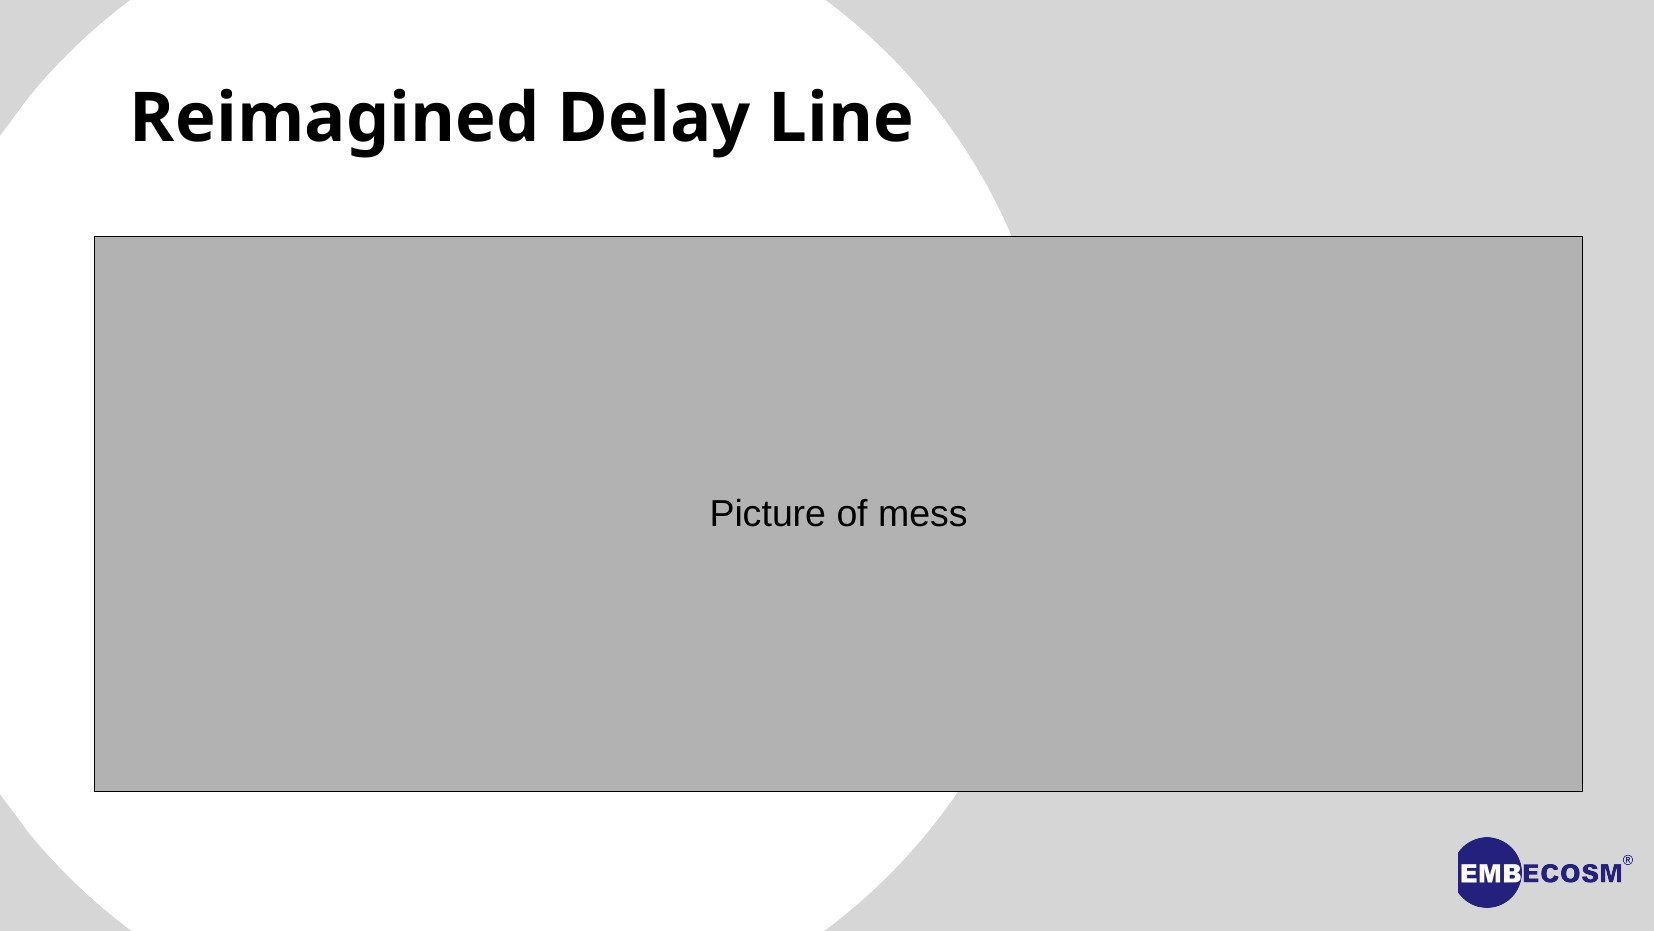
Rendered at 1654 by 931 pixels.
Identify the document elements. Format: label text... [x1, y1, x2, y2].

picture [1458, 837, 1633, 908]
title Reimagined Delay Line [129, 37, 1571, 193]
text_box Picture of mess [94, 236, 1583, 792]
